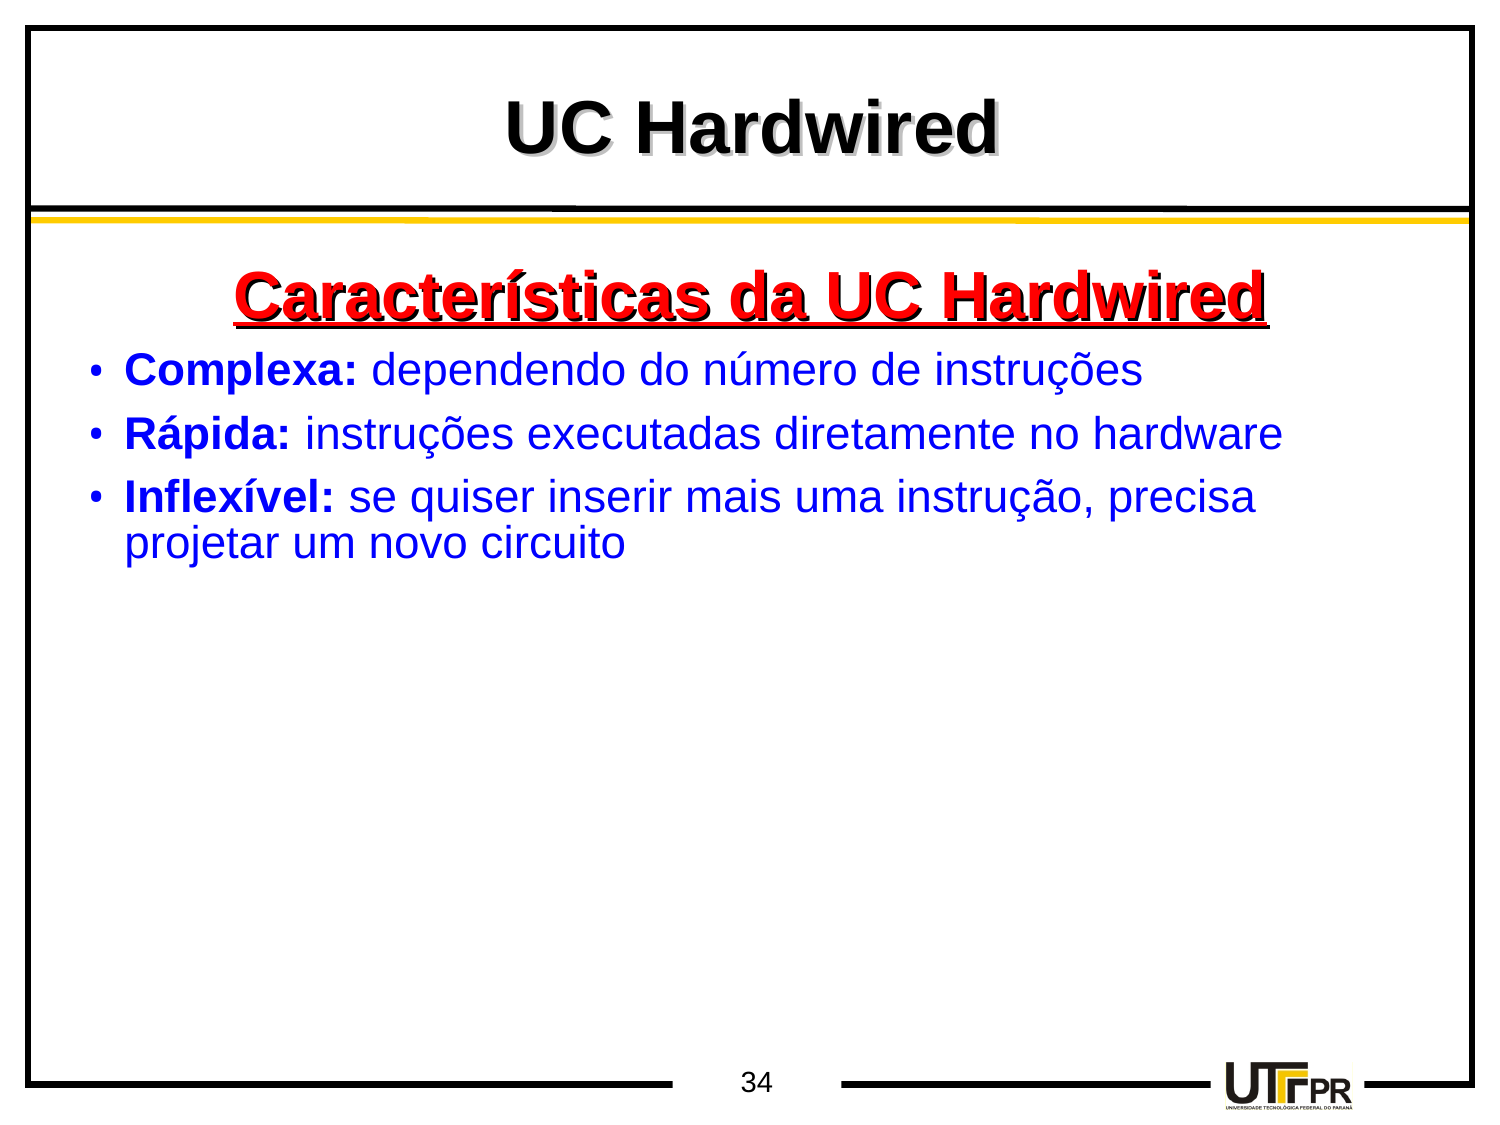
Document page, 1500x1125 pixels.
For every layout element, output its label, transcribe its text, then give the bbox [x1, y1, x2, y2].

list Características da UC Hardwired Complexa: dependendo do número de instruções Rápida: instruções executadas diretamente no hardware Inflexível: se quiser inserir mais uma instrução, precisa projetar um novo circuito [72, 257, 1428, 1027]
title UC Hardwired [29, 85, 1477, 180]
picture [1225, 1062, 1353, 1110]
